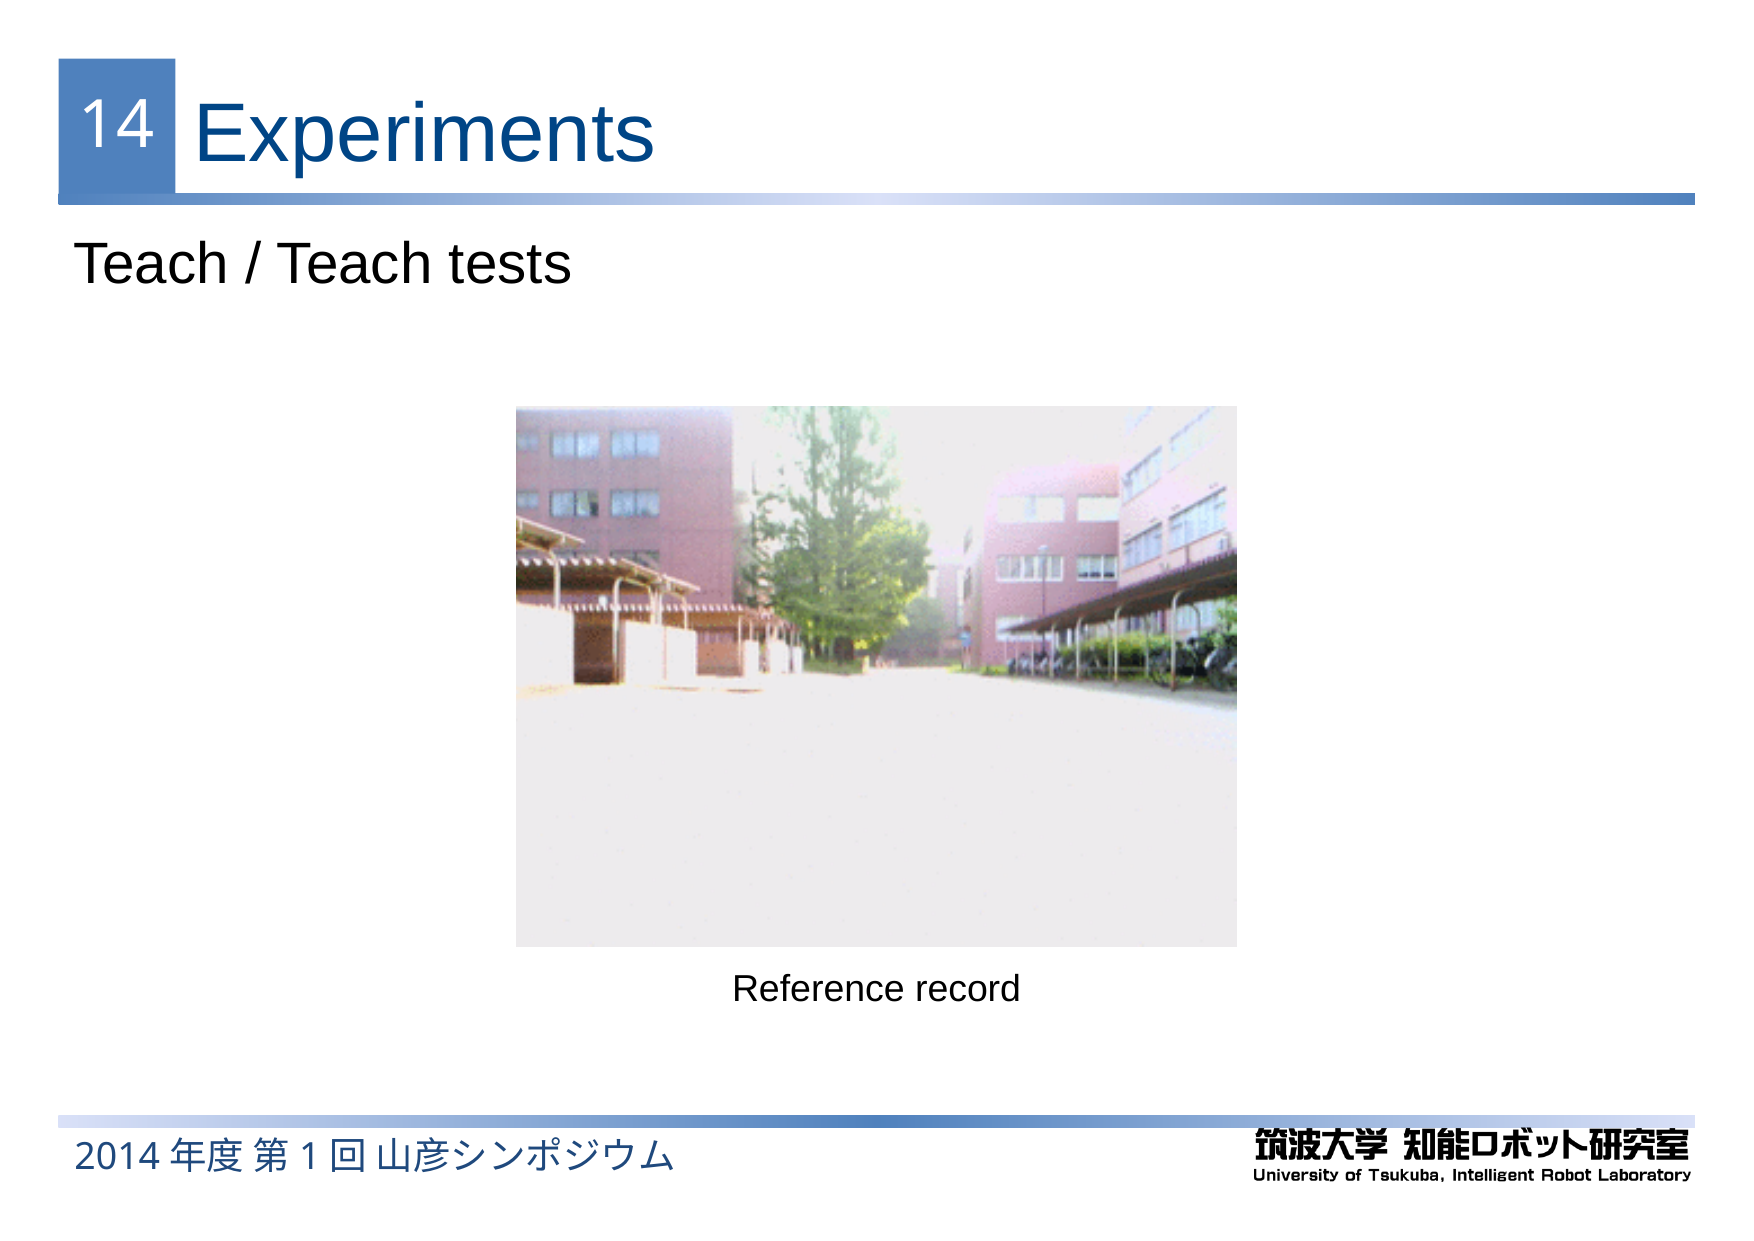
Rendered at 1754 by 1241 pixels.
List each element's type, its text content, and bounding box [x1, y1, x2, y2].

text_box Teach / Teach tests [58, 223, 1289, 304]
title Experiments [193, 61, 1651, 205]
text_box Reference record [717, 959, 1037, 1017]
picture [516, 406, 1237, 947]
picture [1252, 1127, 1691, 1182]
